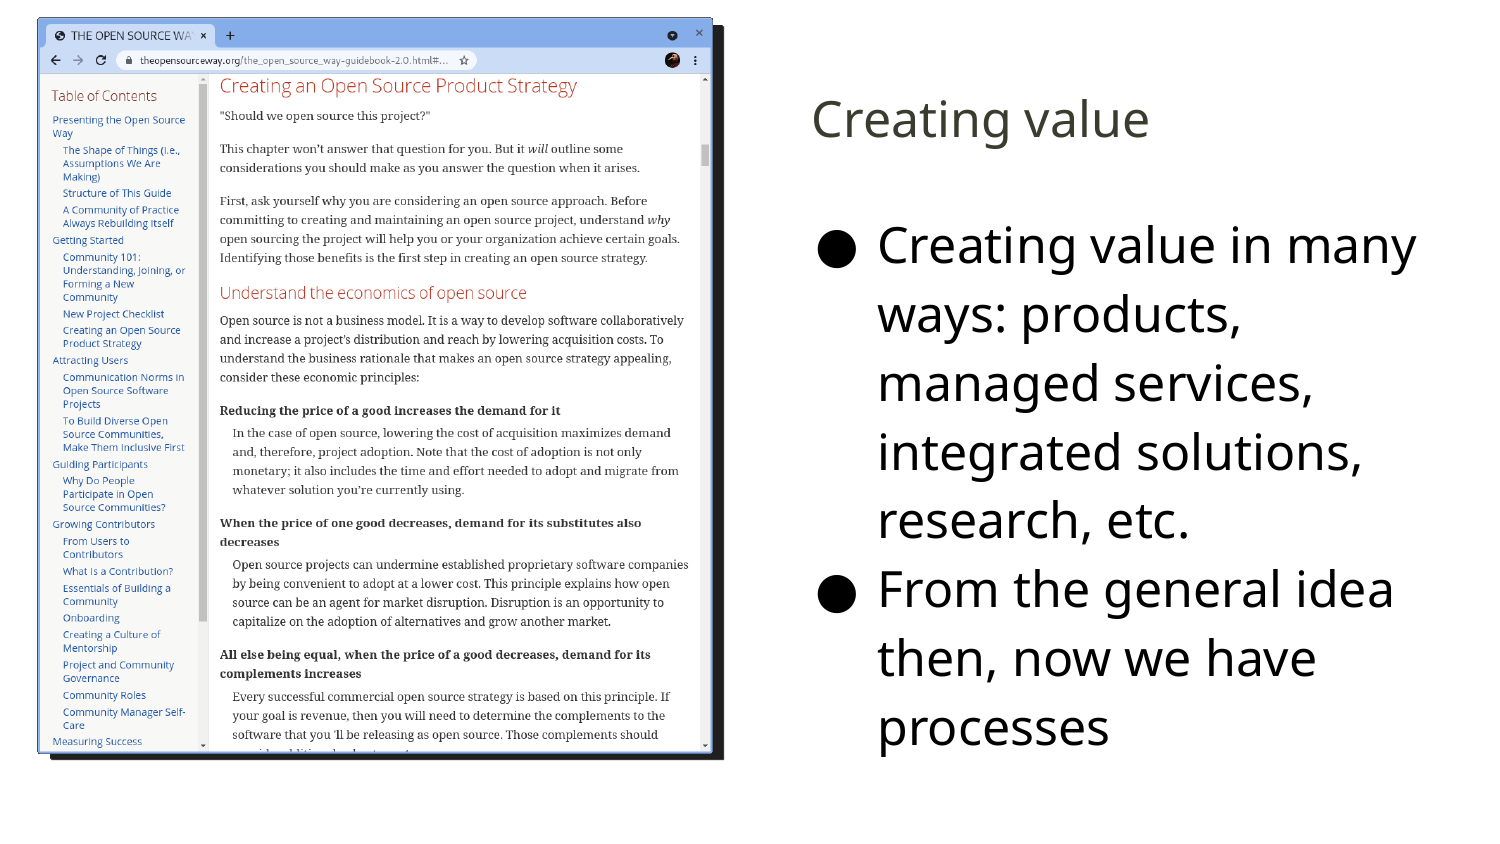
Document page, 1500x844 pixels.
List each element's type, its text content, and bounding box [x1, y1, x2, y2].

text_box Creating value in many ways: products, managed services, integrated solutions, research, etc. From the general idea then, now we have processes [787, 189, 1449, 754]
text_box Creating value [796, 72, 1449, 167]
picture [37, 17, 713, 754]
